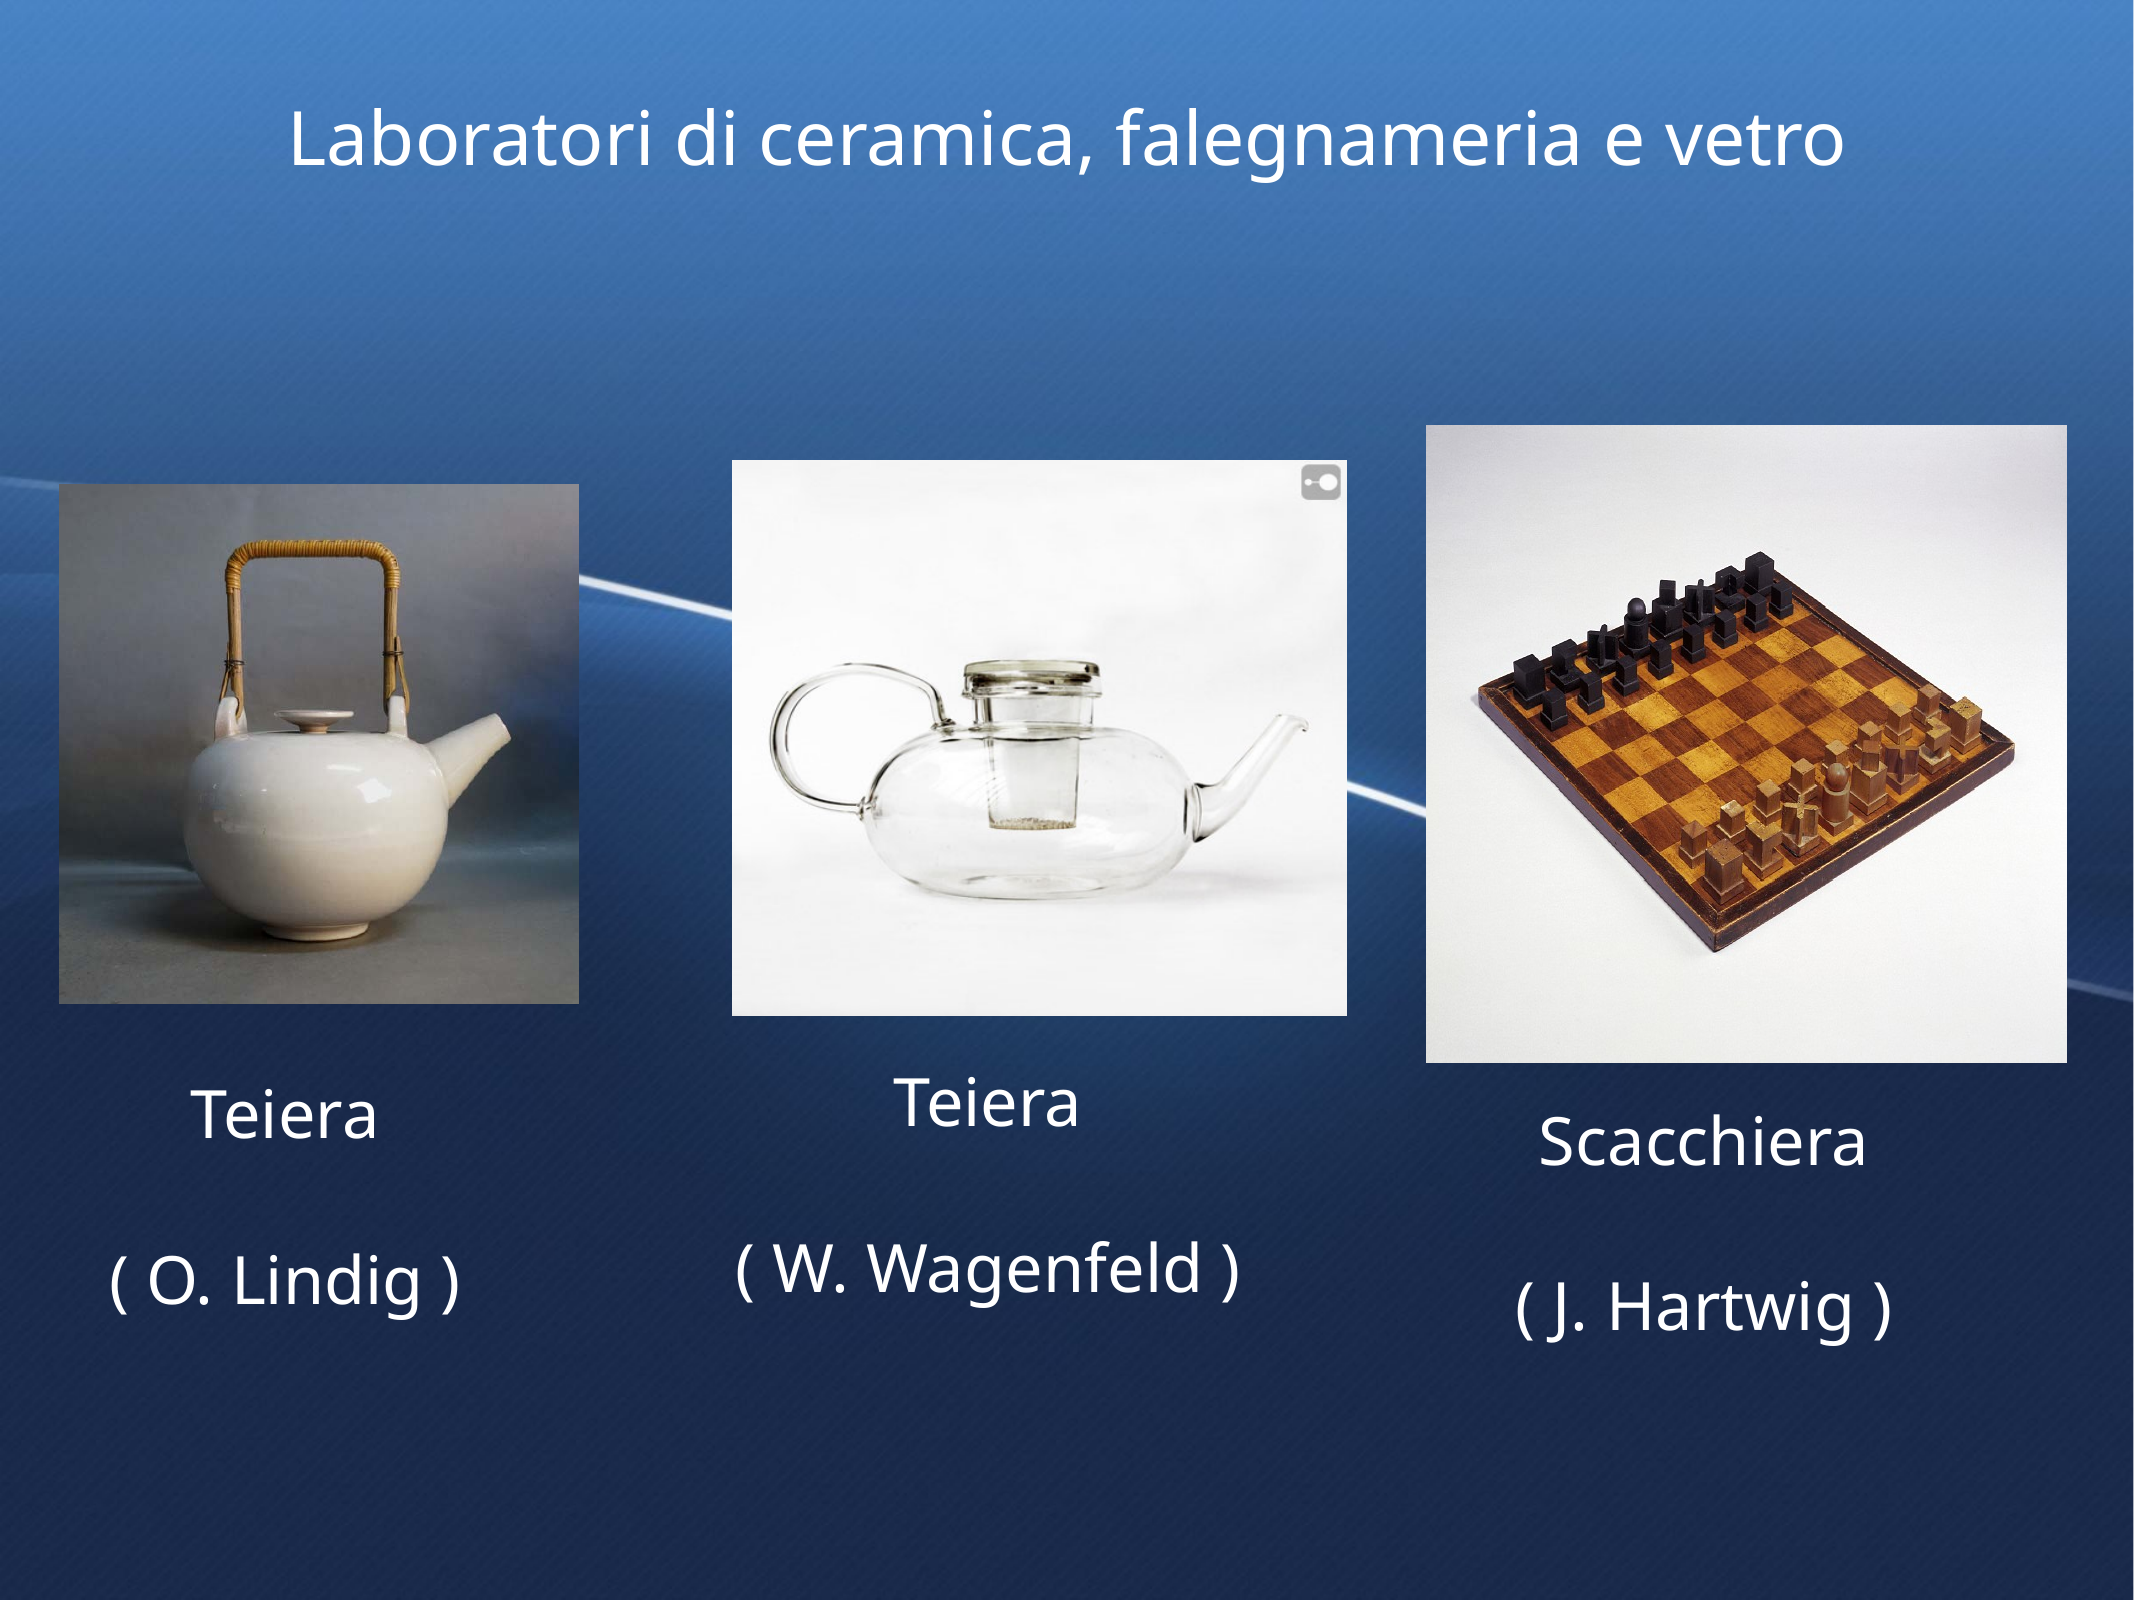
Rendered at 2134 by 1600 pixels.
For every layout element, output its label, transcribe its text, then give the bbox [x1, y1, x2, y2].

text_box Scacchiera ( J. Hartwig ) [1500, 1086, 1985, 1326]
text_box Teiera ( W. Wagenfeld ) [720, 1048, 1316, 1288]
picture [0, 0, 2134, 1600]
text_box Teiera ( O. Lindig ) [94, 1059, 497, 1300]
text_box Laboratori di ceramica, falegnameria e vetro [279, 82, 1857, 190]
